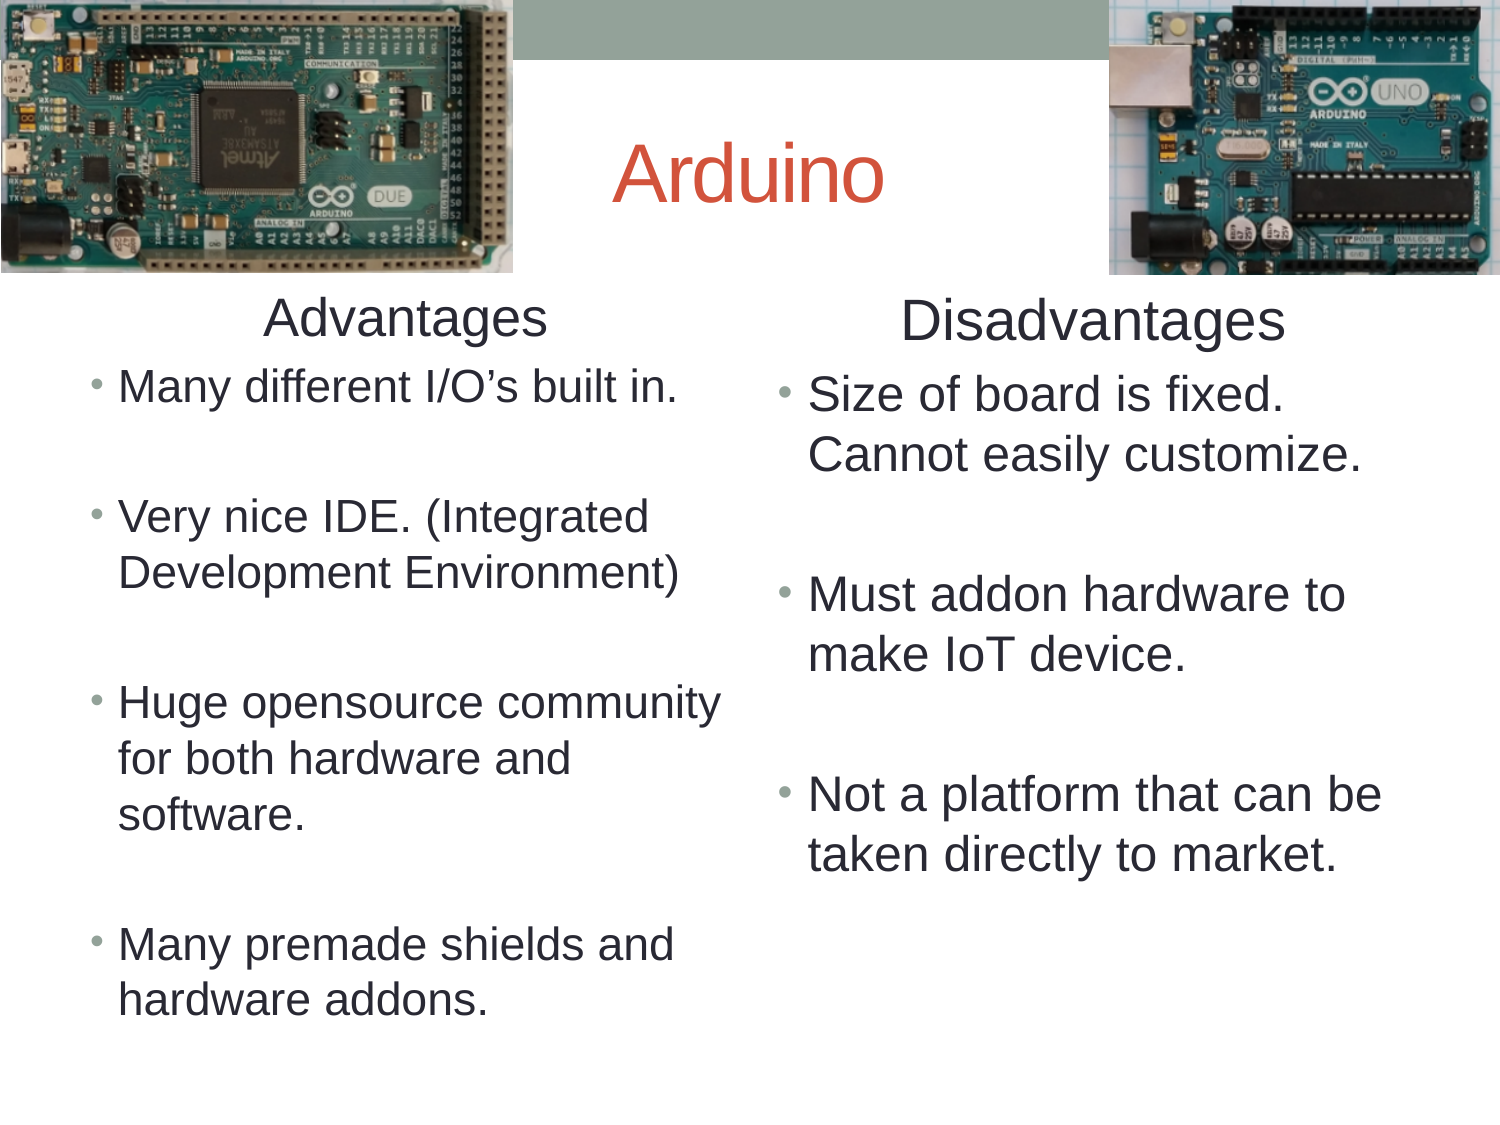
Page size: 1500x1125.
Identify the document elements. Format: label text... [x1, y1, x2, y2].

picture [1, 0, 513, 274]
title Arduino [513, 87, 1109, 250]
list Disadvantages Size of board is fixed. Cannot easily customize. Must addon hardware to make IoT device. Not a platform that can be taken directly to market. [762, 274, 1425, 1049]
list Advantages Many different I/O’s built in. Very nice IDE. (Integrated Development Environment) Huge opensource community for both hardware and software. Many premade shields and hardware addons. [75, 274, 738, 1049]
picture [1109, 0, 1500, 275]
